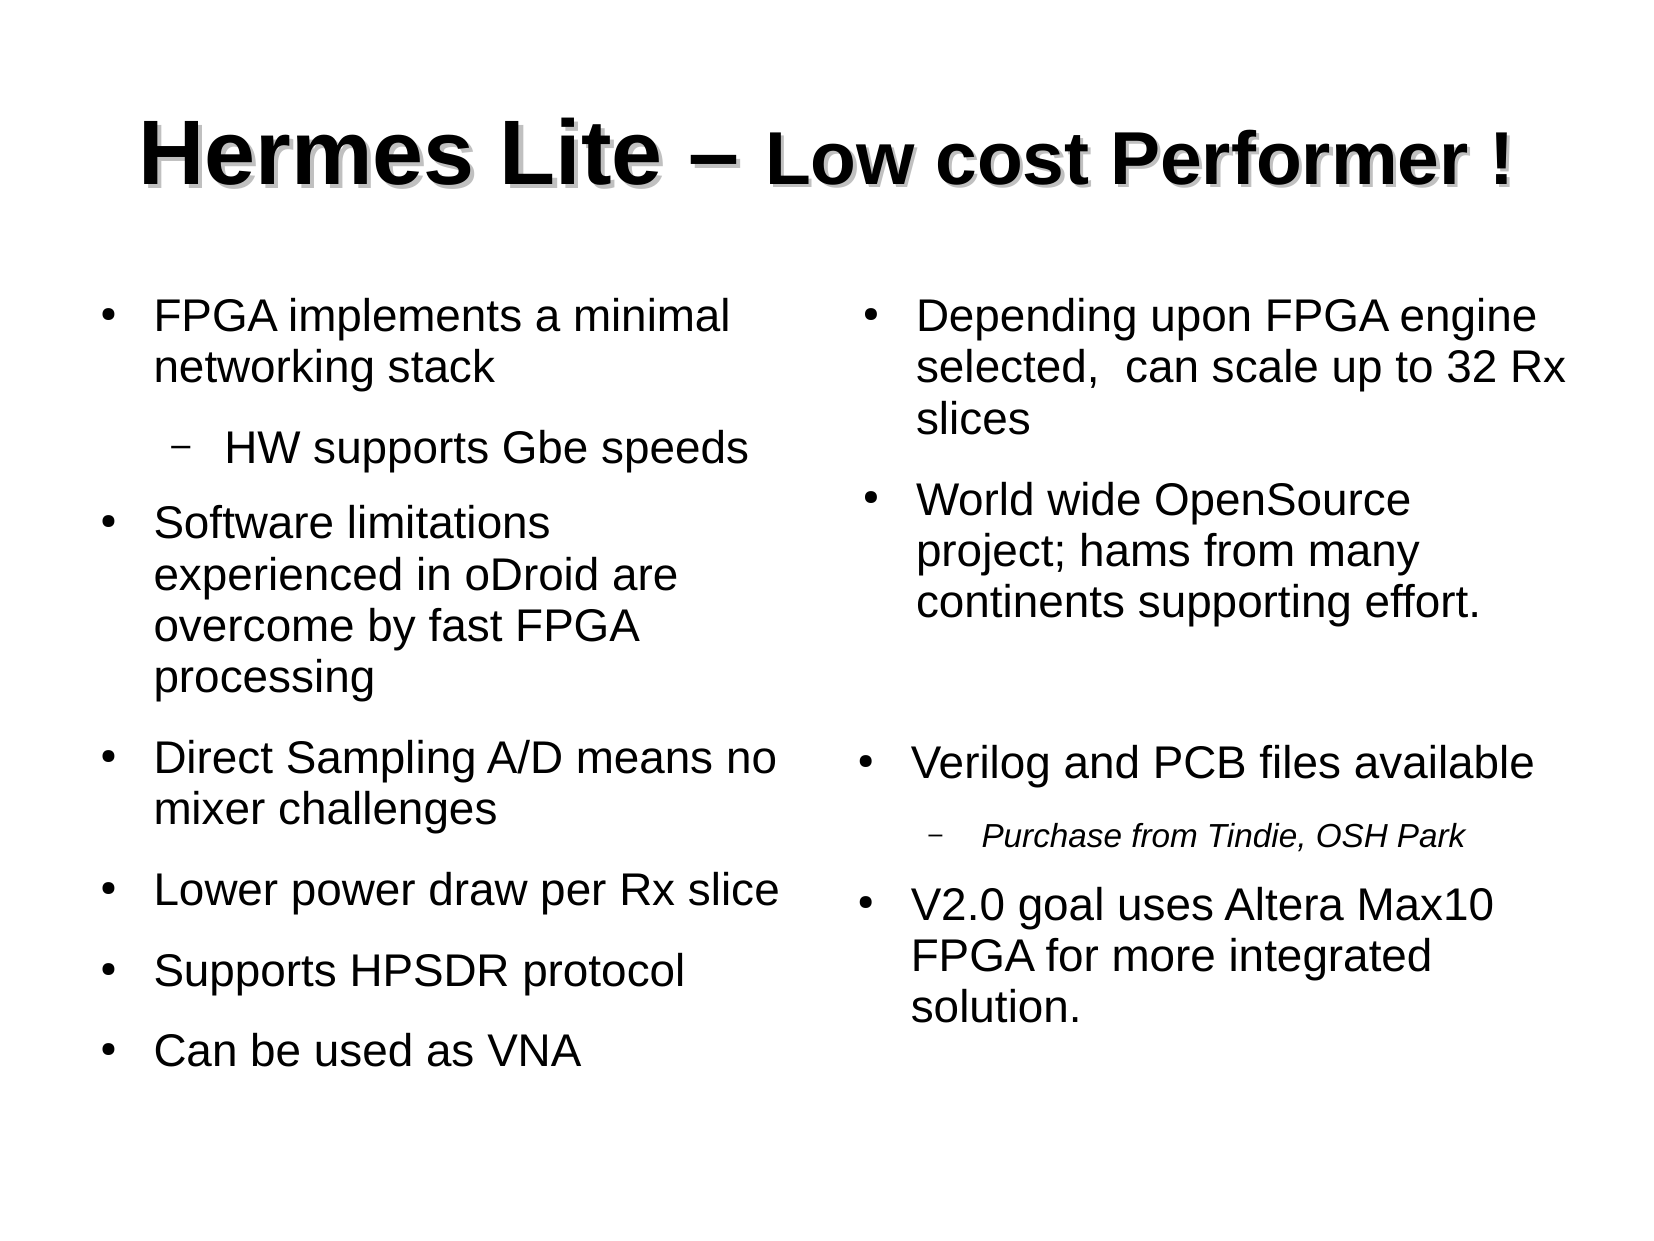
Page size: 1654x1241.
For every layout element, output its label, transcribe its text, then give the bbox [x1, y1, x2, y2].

list Depending upon FPGA engine selected, can scale up to 32 Rx slices World wide OpenSource project; hams from many continents supporting effort. [845, 290, 1572, 634]
list Verilog and PCB files available Purchase from Tindie, OSH Park V2.0 goal uses Altera Max10 FPGA for more integrated solution. [840, 737, 1567, 1081]
title Hermes Lite – Low cost Performer ! [82, 49, 1571, 257]
list FPGA implements a minimal networking stack HW supports Gbe speeds Software limitations experienced in oDroid are overcome by fast FPGA processing Direct Sampling A/D means no mixer challenges Lower power draw per Rx slice Supports HPSDR protocol Can be used as VNA [82, 290, 809, 1010]
